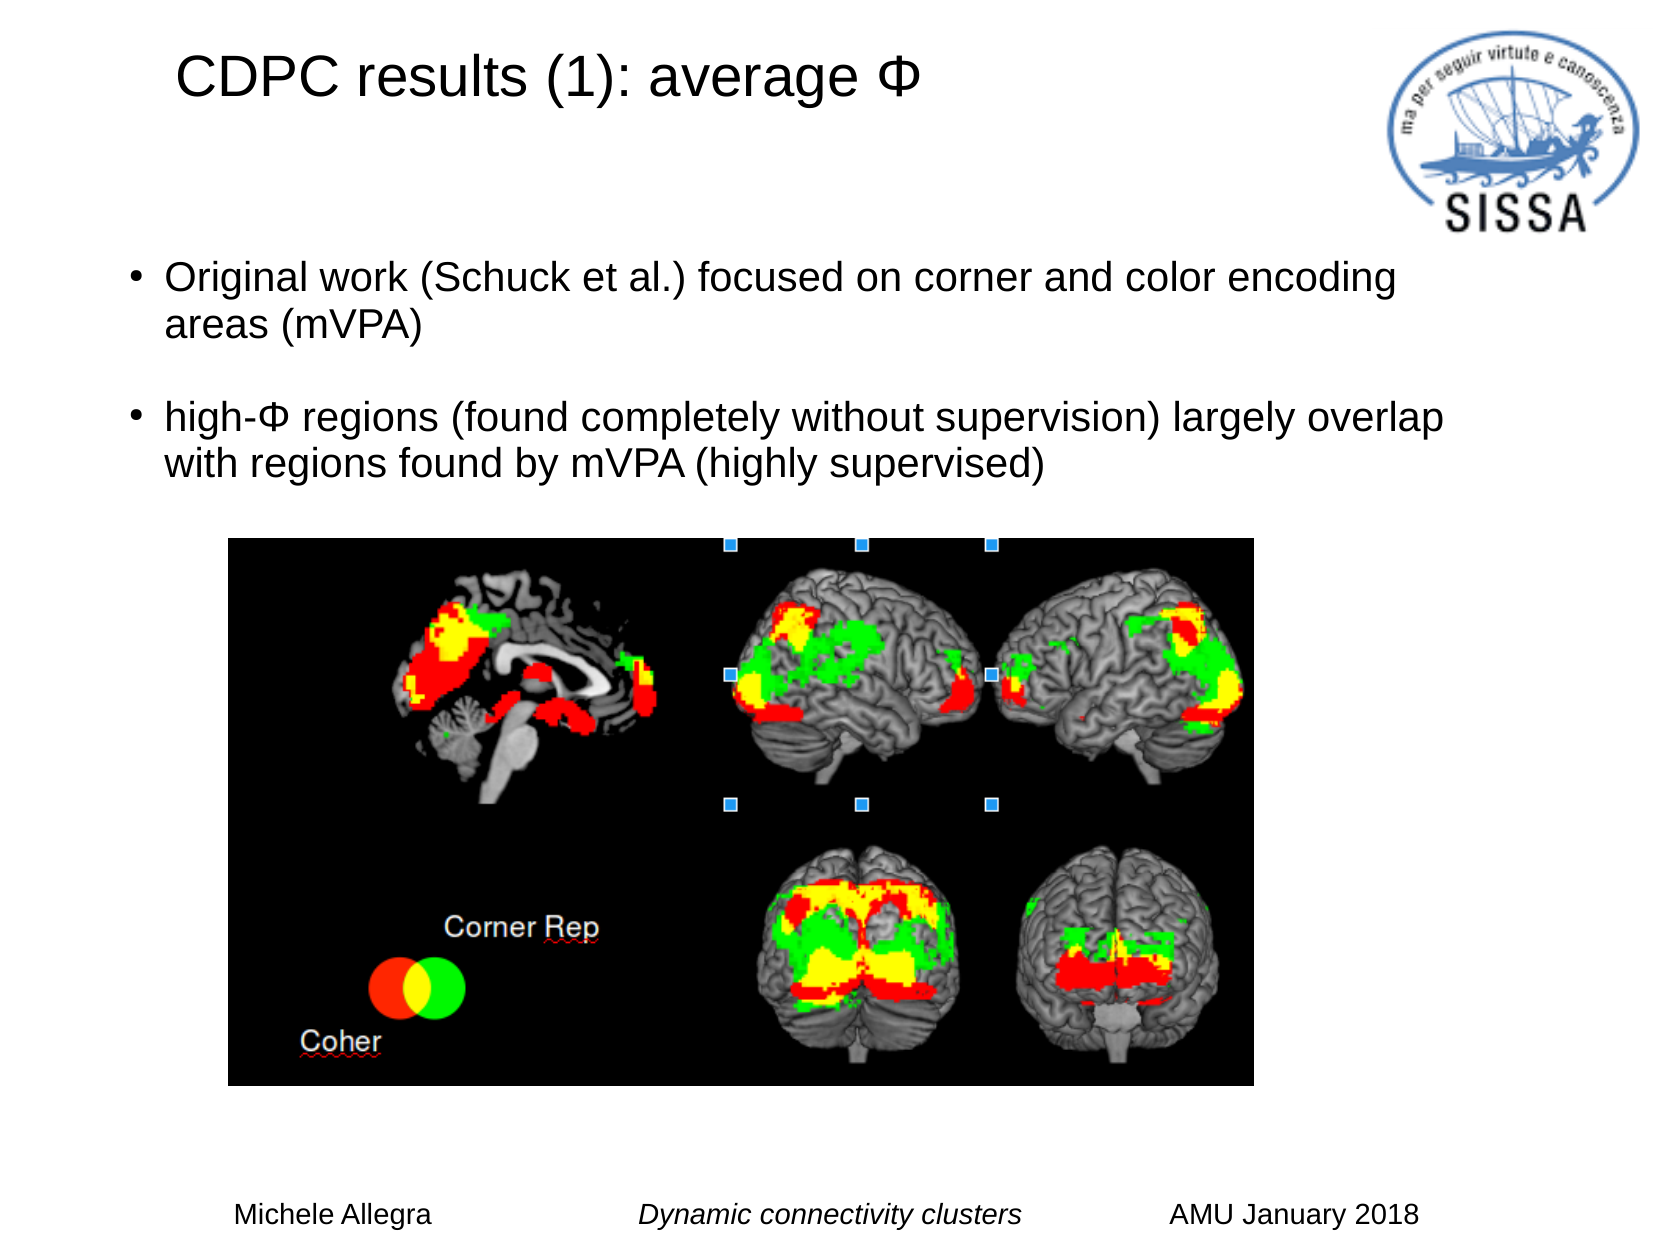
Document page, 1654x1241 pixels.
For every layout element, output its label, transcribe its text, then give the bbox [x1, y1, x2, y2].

picture [228, 538, 1254, 1086]
title Michele Allegra Dynamic connectivity clusters AMU January 2018 [82, 1177, 1572, 1241]
title CDPC results (1): average Φ [5, 0, 1094, 180]
text_box Original work (Schuck et al.) focused on corner and color encoding areas (mVPA) high-Φ regions (found completely without supervision) largely overlap with regions found by mVPA (highly supervised) [114, 185, 1480, 1177]
picture [1372, 27, 1654, 238]
